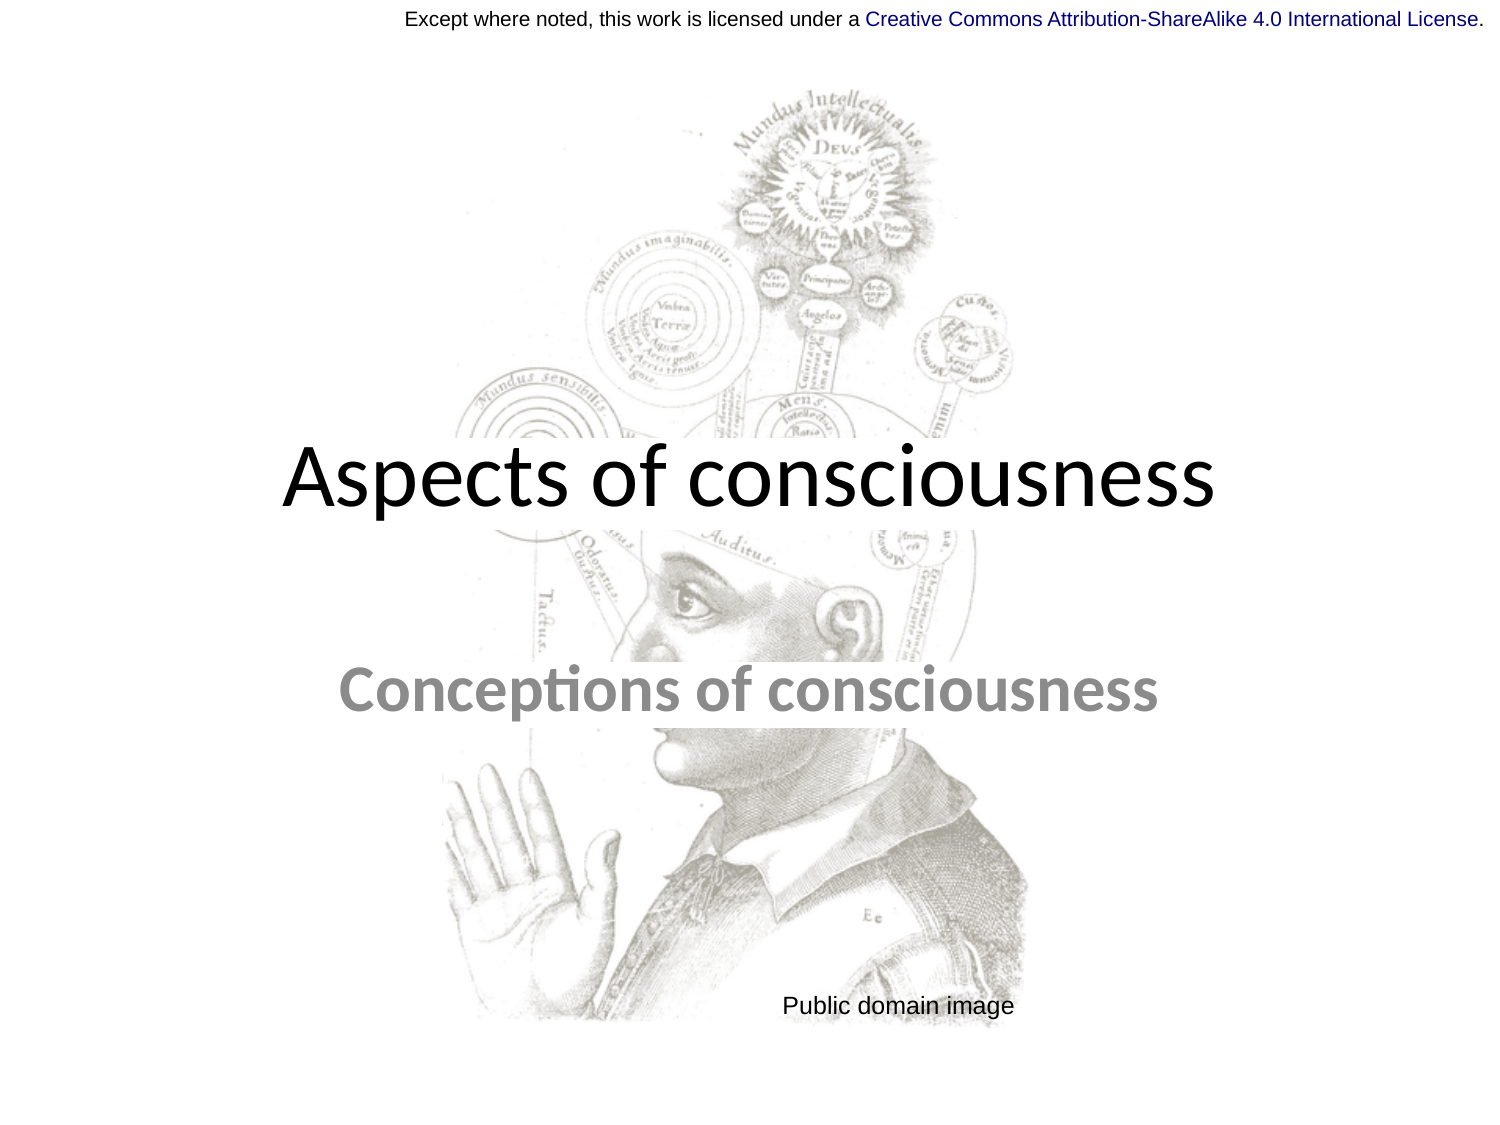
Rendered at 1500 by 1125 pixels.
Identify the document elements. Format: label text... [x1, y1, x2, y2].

subtitle Conceptions of consciousness [225, 637, 1275, 925]
text_box Public domain image [767, 984, 1040, 1028]
picture [442, 89, 1089, 349]
title Aspects of consciousness [112, 349, 1388, 591]
picture [442, 591, 1089, 637]
picture [442, 925, 1089, 1028]
text_box Except where noted, this work is licensed under a Creative Commons Attribution-ShareAlike 4.0 International License. [389, 0, 1500, 62]
